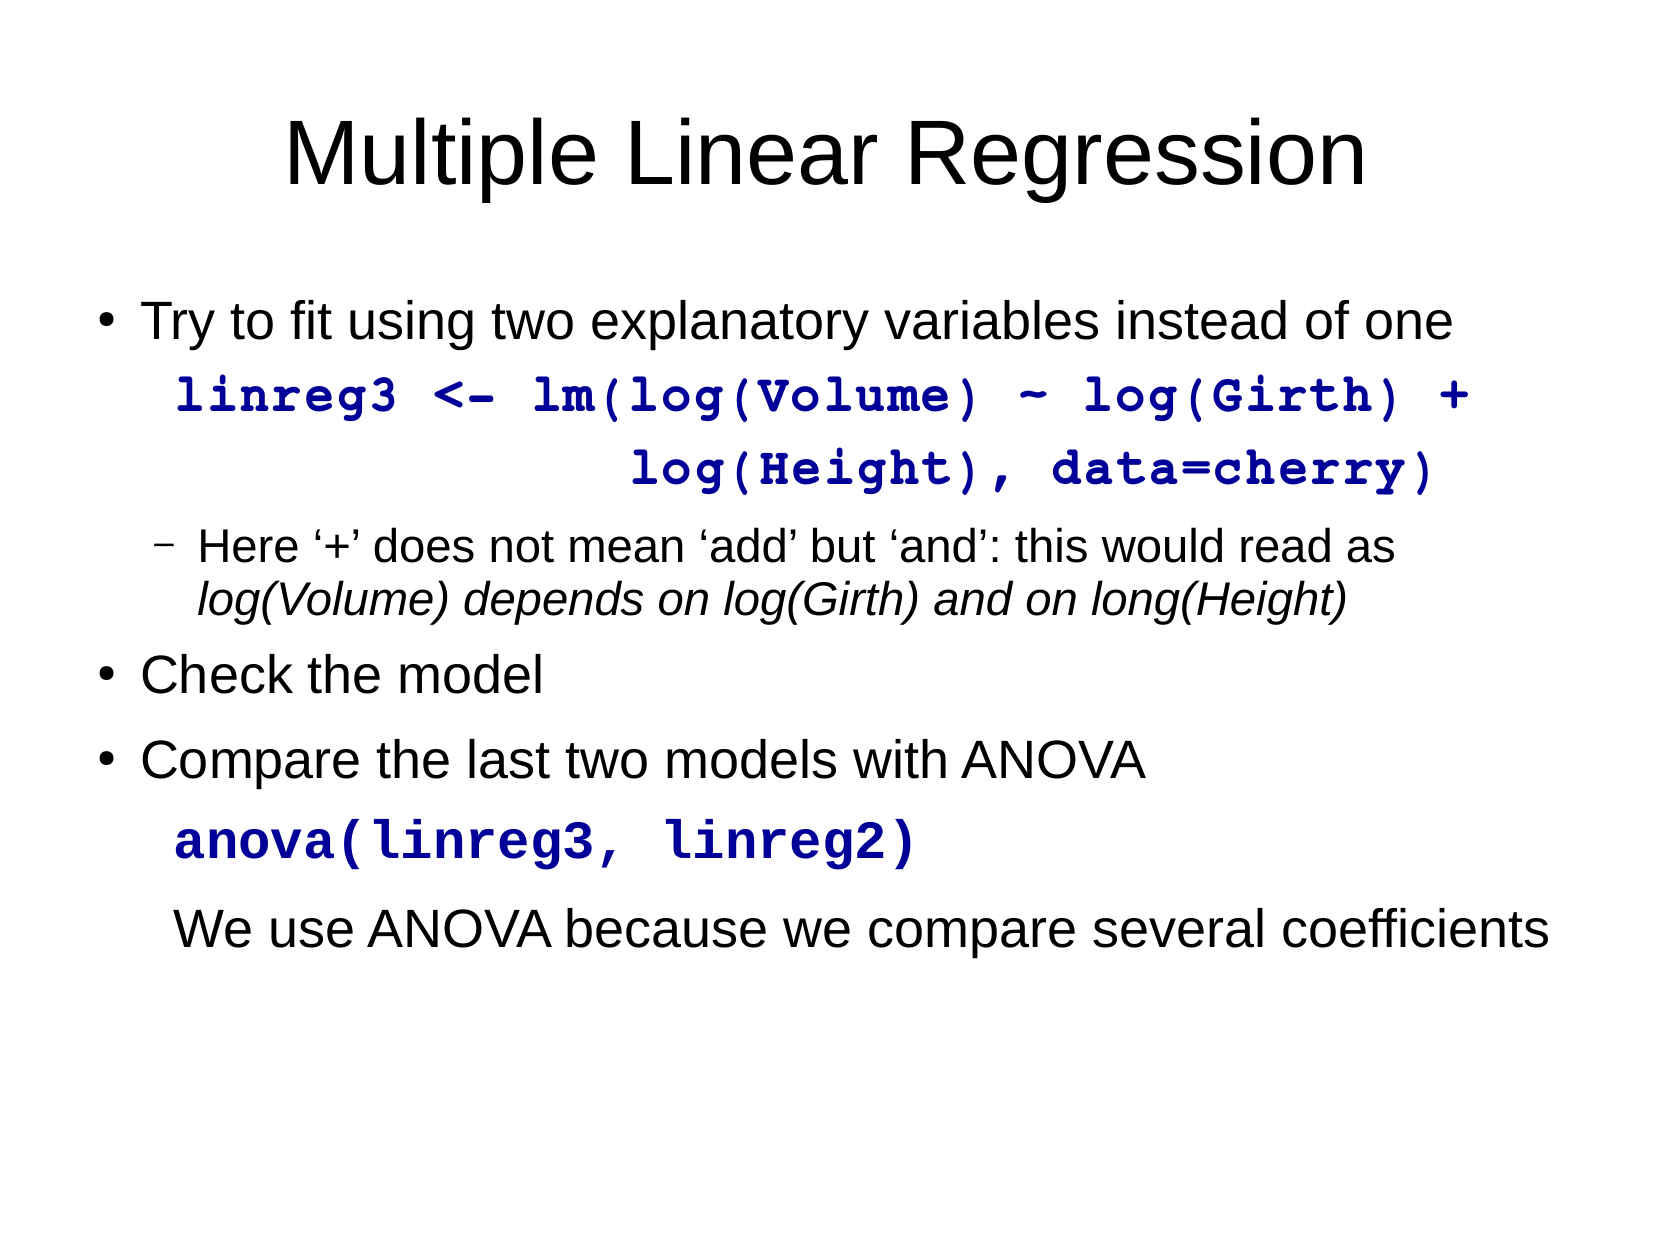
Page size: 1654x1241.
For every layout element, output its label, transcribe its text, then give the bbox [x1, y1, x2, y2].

title Multiple Linear Regression [82, 49, 1571, 257]
list Try to fit using two explanatory variables instead of one linreg3 <- lm(log(Volume) ~ log(Girth) + log(Height), data=cherry) Here ‘+’ does not mean ‘add’ but ‘and’: this would read as log(Volume) depends on log(Girth) and on long(Height) Check the model Compare the last two models with ANOVA anova(linreg3, linreg2) We use ANOVA because we compare several coefficients [82, 290, 1571, 1010]
